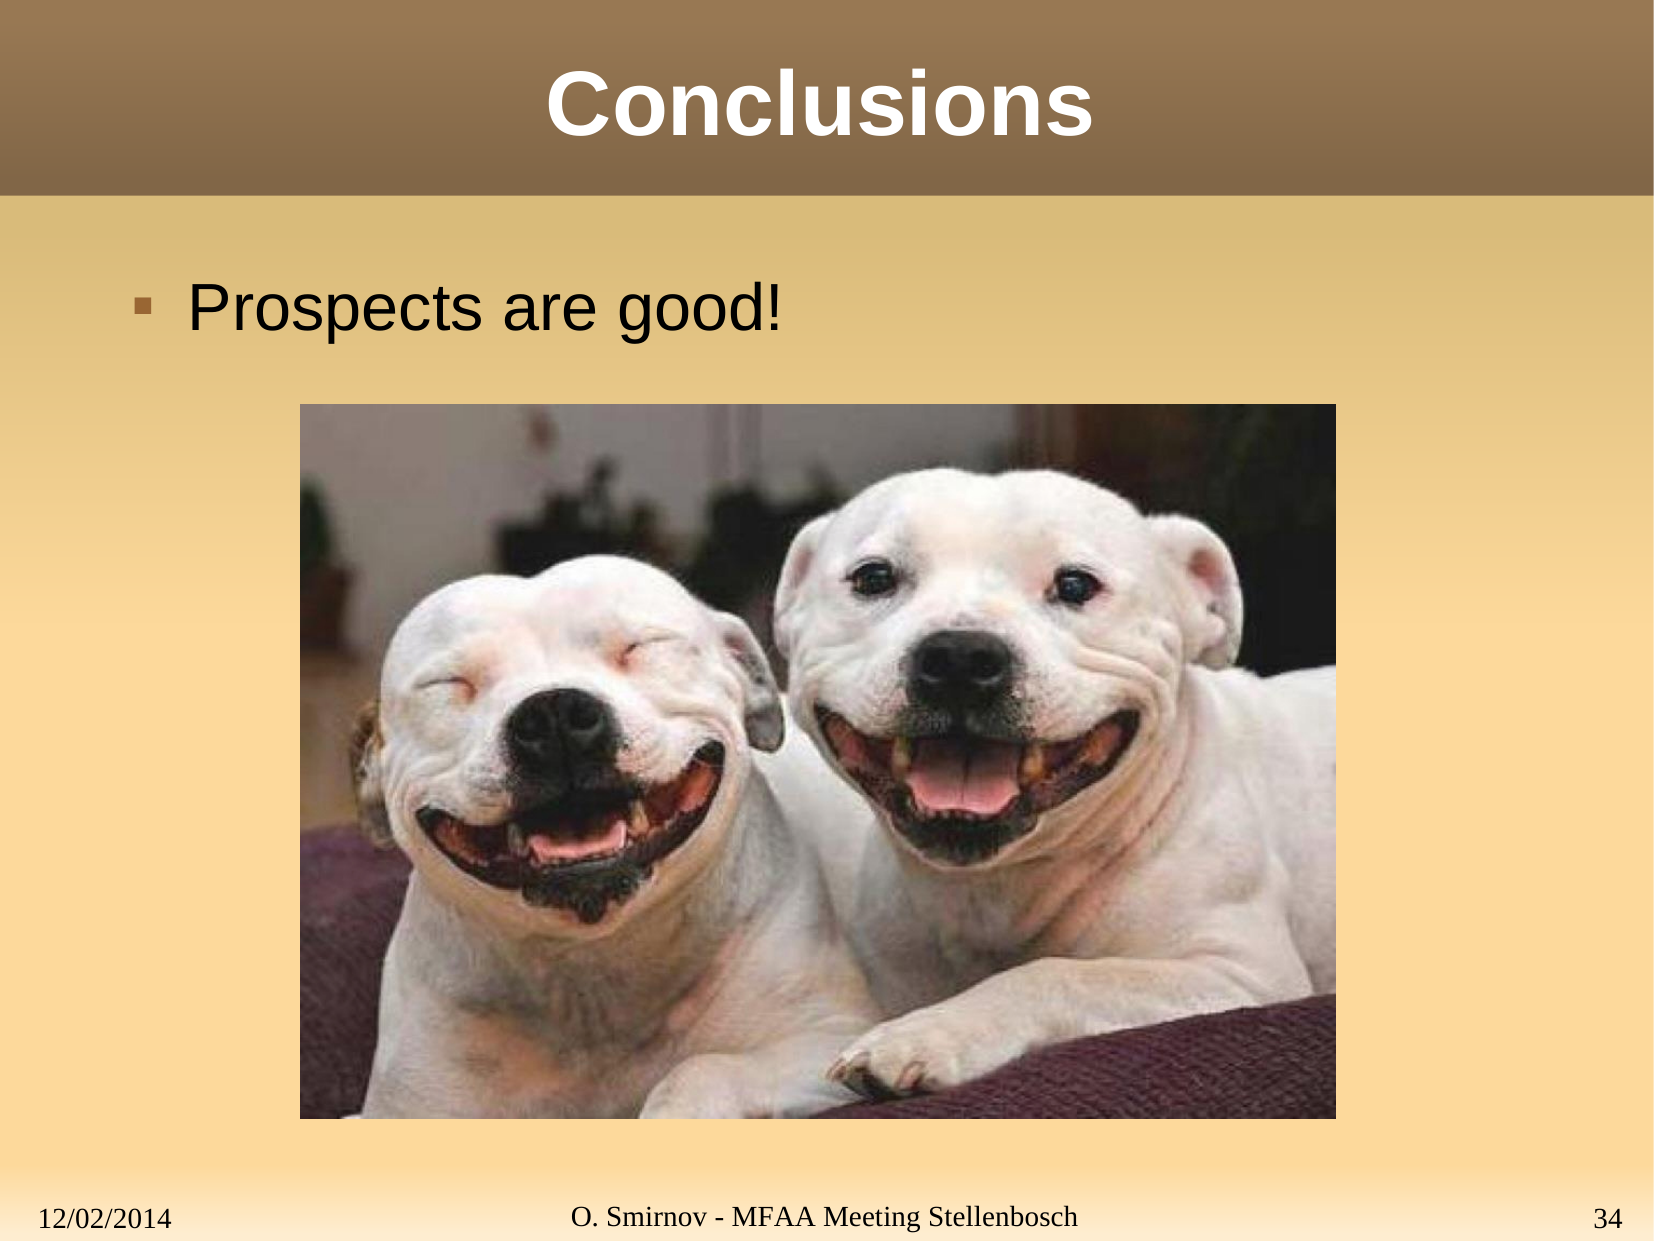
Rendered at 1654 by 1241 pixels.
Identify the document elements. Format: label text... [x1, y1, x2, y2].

title Conclusions [76, 0, 1565, 208]
picture [0, 0, 1654, 1241]
list Prospects are good! [116, 270, 1606, 1089]
